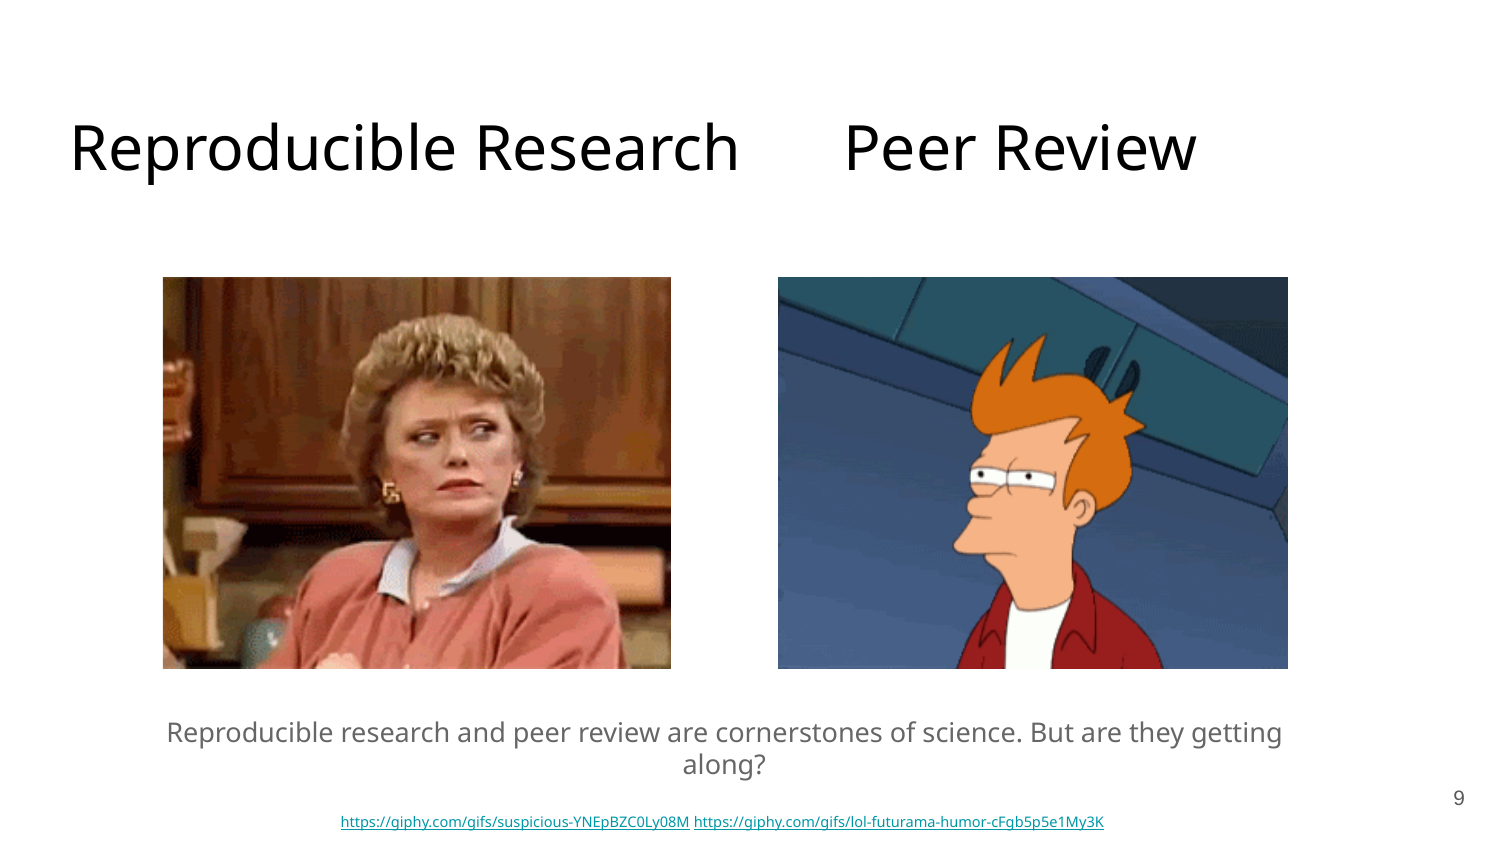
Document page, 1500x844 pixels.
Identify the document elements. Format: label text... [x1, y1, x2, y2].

picture [162, 277, 671, 669]
title Reproducible Research [22, 43, 790, 248]
text_box Reproducible research and peer review are cornerstones of science. But are they getting along? https://giphy.com/gifs/suspicious-YNEpBZC0Ly08M https://giphy.com/gifs/lol-futurama-humor-cFgb5p5e1My3K [145, 700, 1304, 765]
title Peer Review [766, 76, 1275, 215]
picture [766, 277, 1288, 669]
slide_number <number> [1389, 764, 1480, 830]
